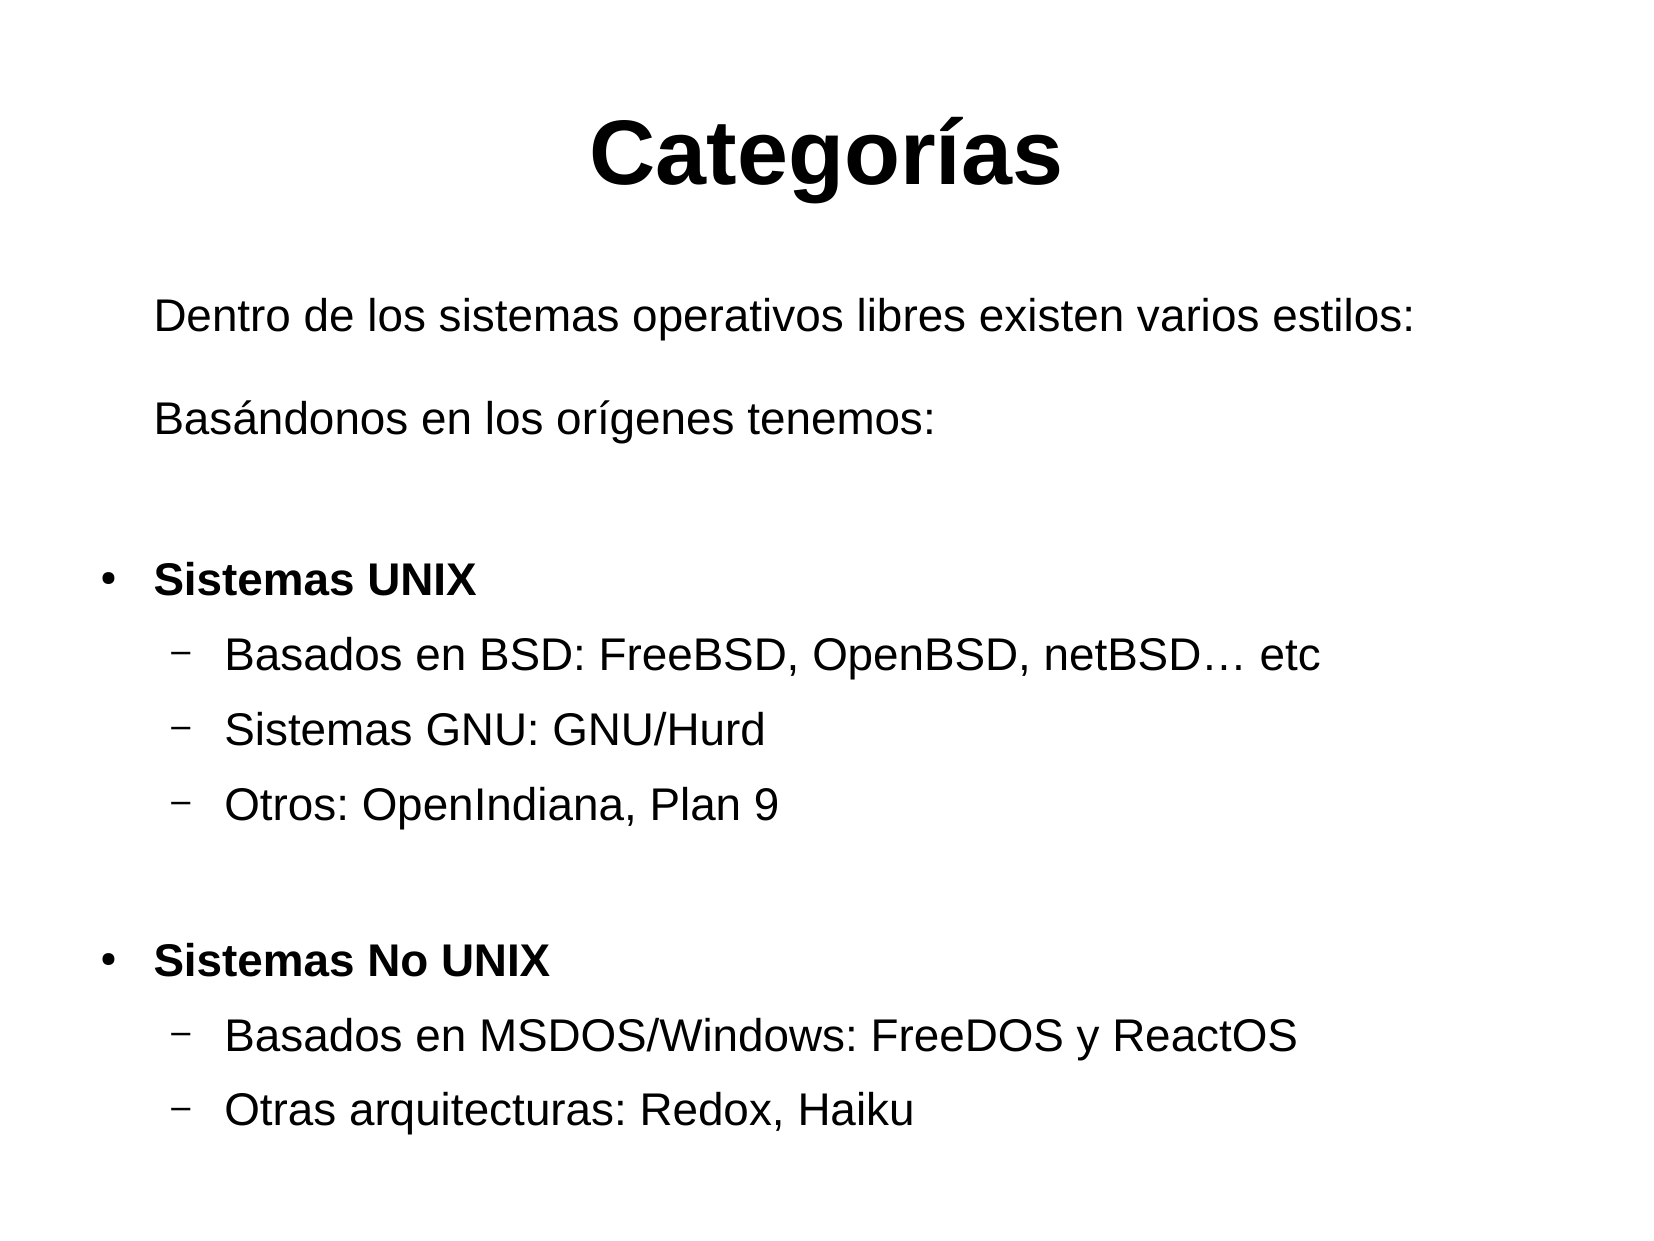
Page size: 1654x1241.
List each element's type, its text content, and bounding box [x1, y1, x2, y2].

title Categorías [82, 49, 1571, 257]
list Dentro de los sistemas operativos libres existen varios estilos: Basándonos en los orígenes tenemos: Sistemas UNIX Basados en BSD: FreeBSD, OpenBSD, netBSD… etc Sistemas GNU: GNU/Hurd Otros: OpenIndiana, Plan 9 Sistemas No UNIX Basados en MSDOS/Windows: FreeDOS y ReactOS Otras arquitecturas: Redox, Haiku [82, 290, 1571, 1010]
